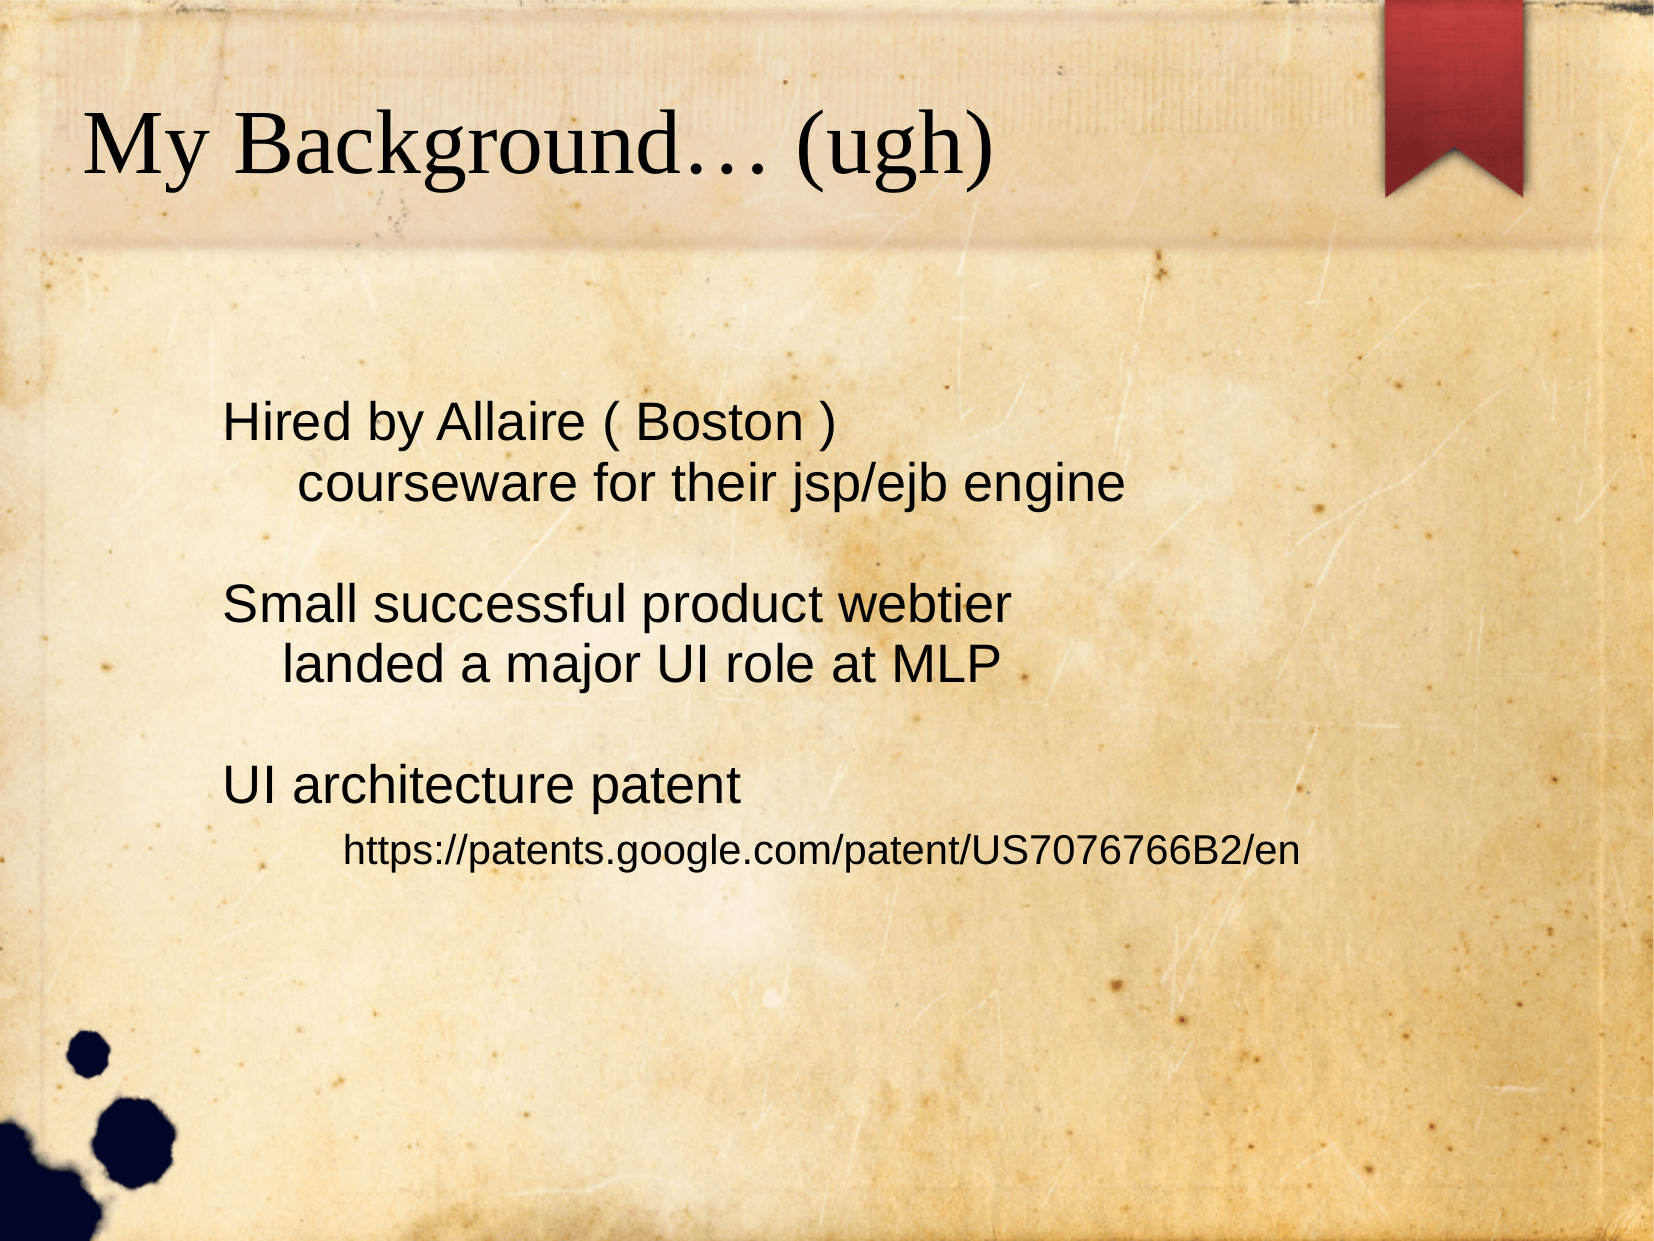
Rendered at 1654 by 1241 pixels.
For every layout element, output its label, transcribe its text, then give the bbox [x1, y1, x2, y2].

title My Background… (ugh) [82, 49, 1347, 237]
text_box Hired by Allaire ( Boston ) courseware for their jsp/ejb engine Small successful product webtier landed a major UI role at MLP UI architecture patent https://patents.google.com/patent/US7076766B2/en [208, 384, 1411, 991]
picture [0, 0, 1654, 1241]
